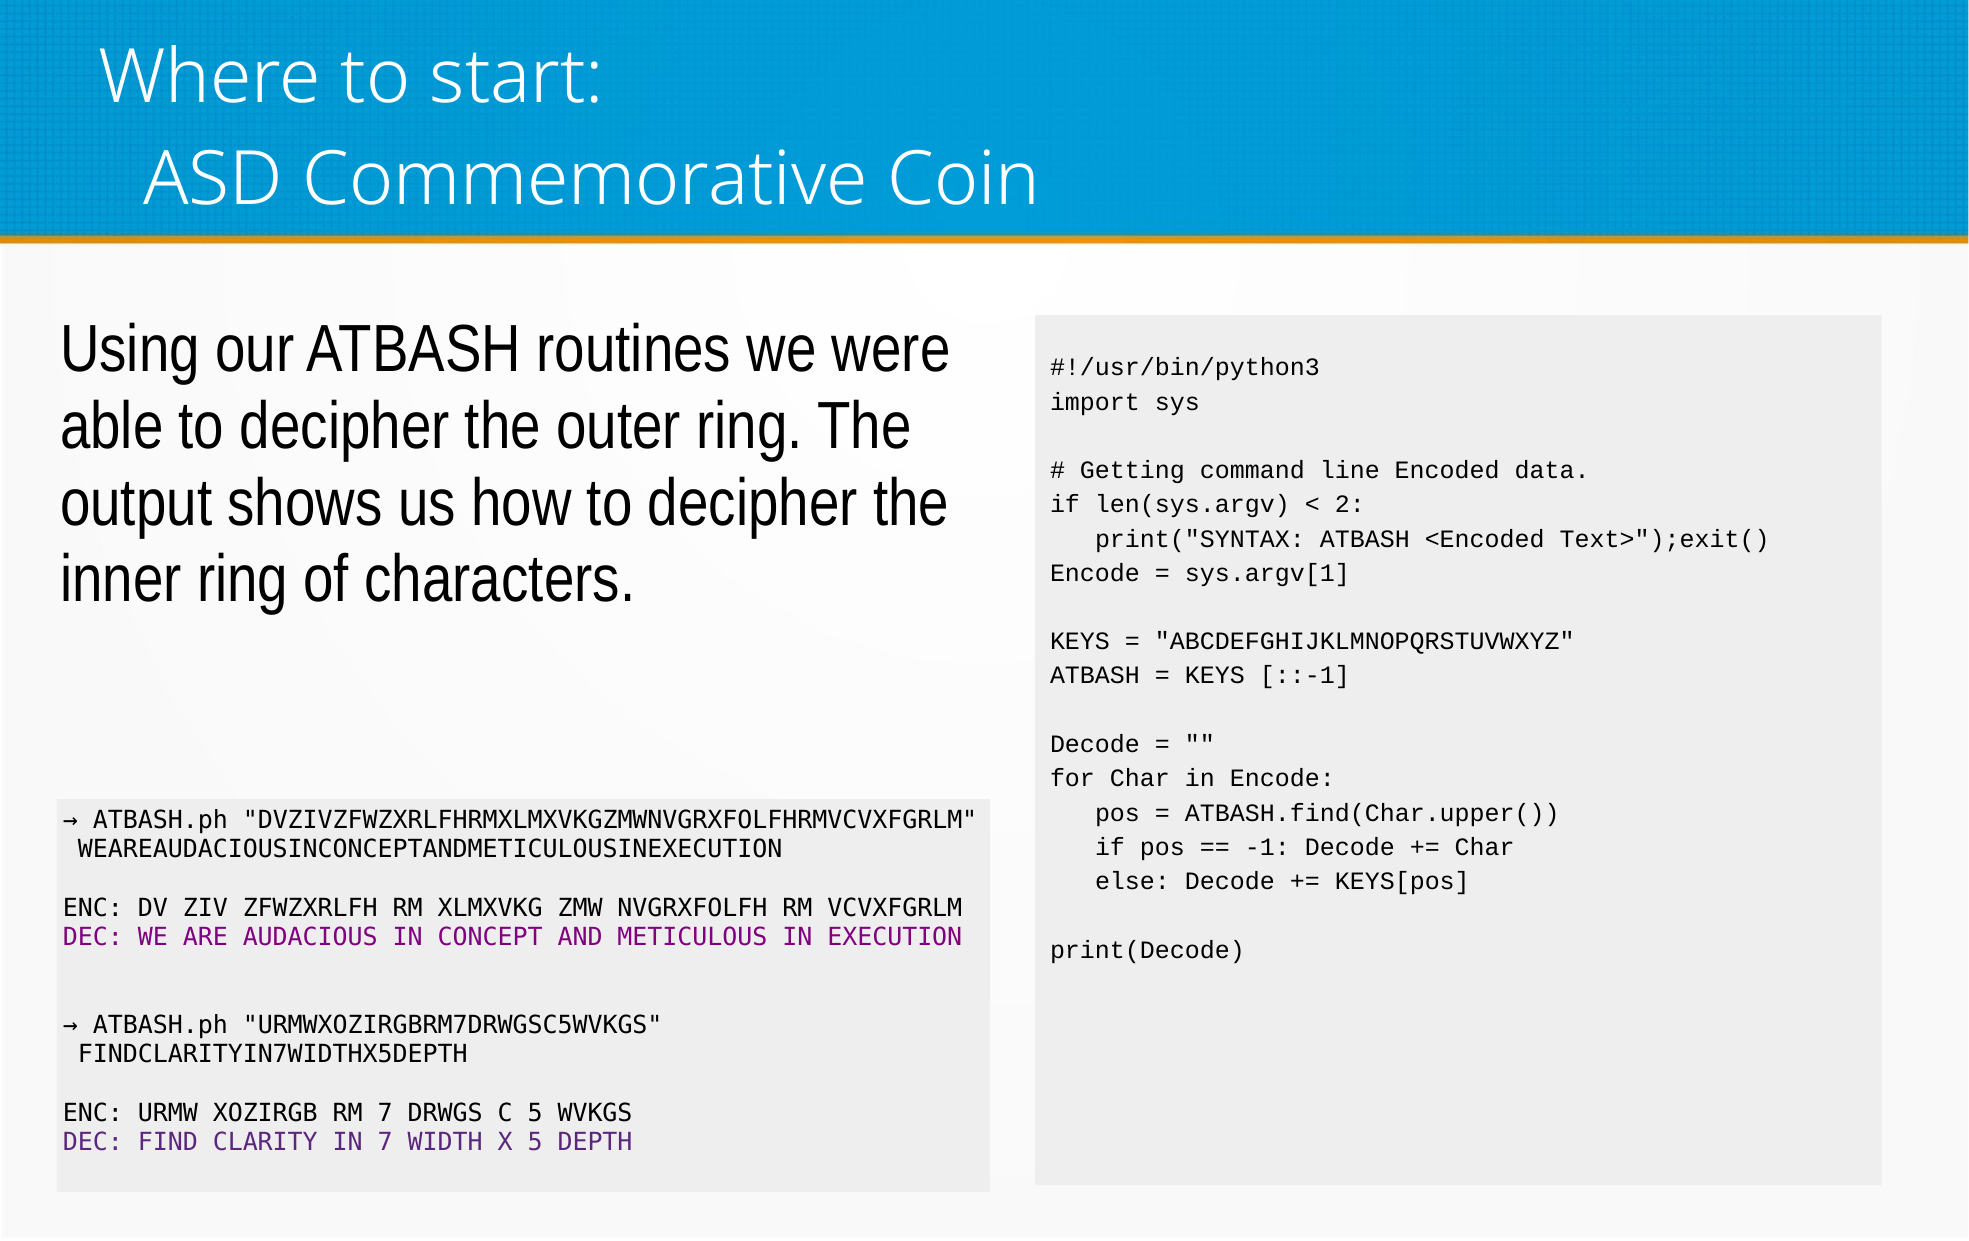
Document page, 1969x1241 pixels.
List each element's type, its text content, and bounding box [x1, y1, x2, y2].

title Where to start: ASD Commemorative Coin [98, 19, 1870, 227]
list #!/usr/bin/python3 import sys # Getting command line Encoded data. if len(sys.argv) < 2: print("SYNTAX: ATBASH <Encoded Text>");exit() Encode = sys.argv[1] KEYS = "ABCDEFGHIJKLMNOPQRSTUVWXYZ" ATBASH = KEYS [::-1] Decode = "" for Char in Encode: pos = ATBASH.find(Char.upper()) if pos == -1: Decode += Char else: Decode += KEYS[pos] print(Decode) [1035, 315, 1882, 1186]
list Using our ATBASH routines we were able to decipher the outer ring. The output shows us how to decipher the inner ring of characters. [60, 309, 991, 730]
picture [0, 233, 1969, 1241]
text_box → ATBASH.ph "DVZIVZFWZXRLFHRMXLMXVKGZMWNVGRXFOLFHRMVCVXFGRLM" WEAREAUDACIOUSINCONCEPTANDMETICULOUSINEXECUTION ENC: DV ZIV ZFWZXRLFH RM XLMXVKG ZMW NVGRXFOLFH RM VCVXFGRLM DEC: WE ARE AUDACIOUS IN CONCEPT AND METICULOUS IN EXECUTION → ATBASH.ph "URMWXOZIRGBRM7DRWGSC5WVKGS" FINDCLARITYIN7WIDTHX5DEPTH ENC: URMW XOZIRGB RM 7 DRWGS C 5 WVKGS DEC: FIND CLARITY IN 7 WIDTH X 5 DEPTH [56, 799, 991, 1192]
